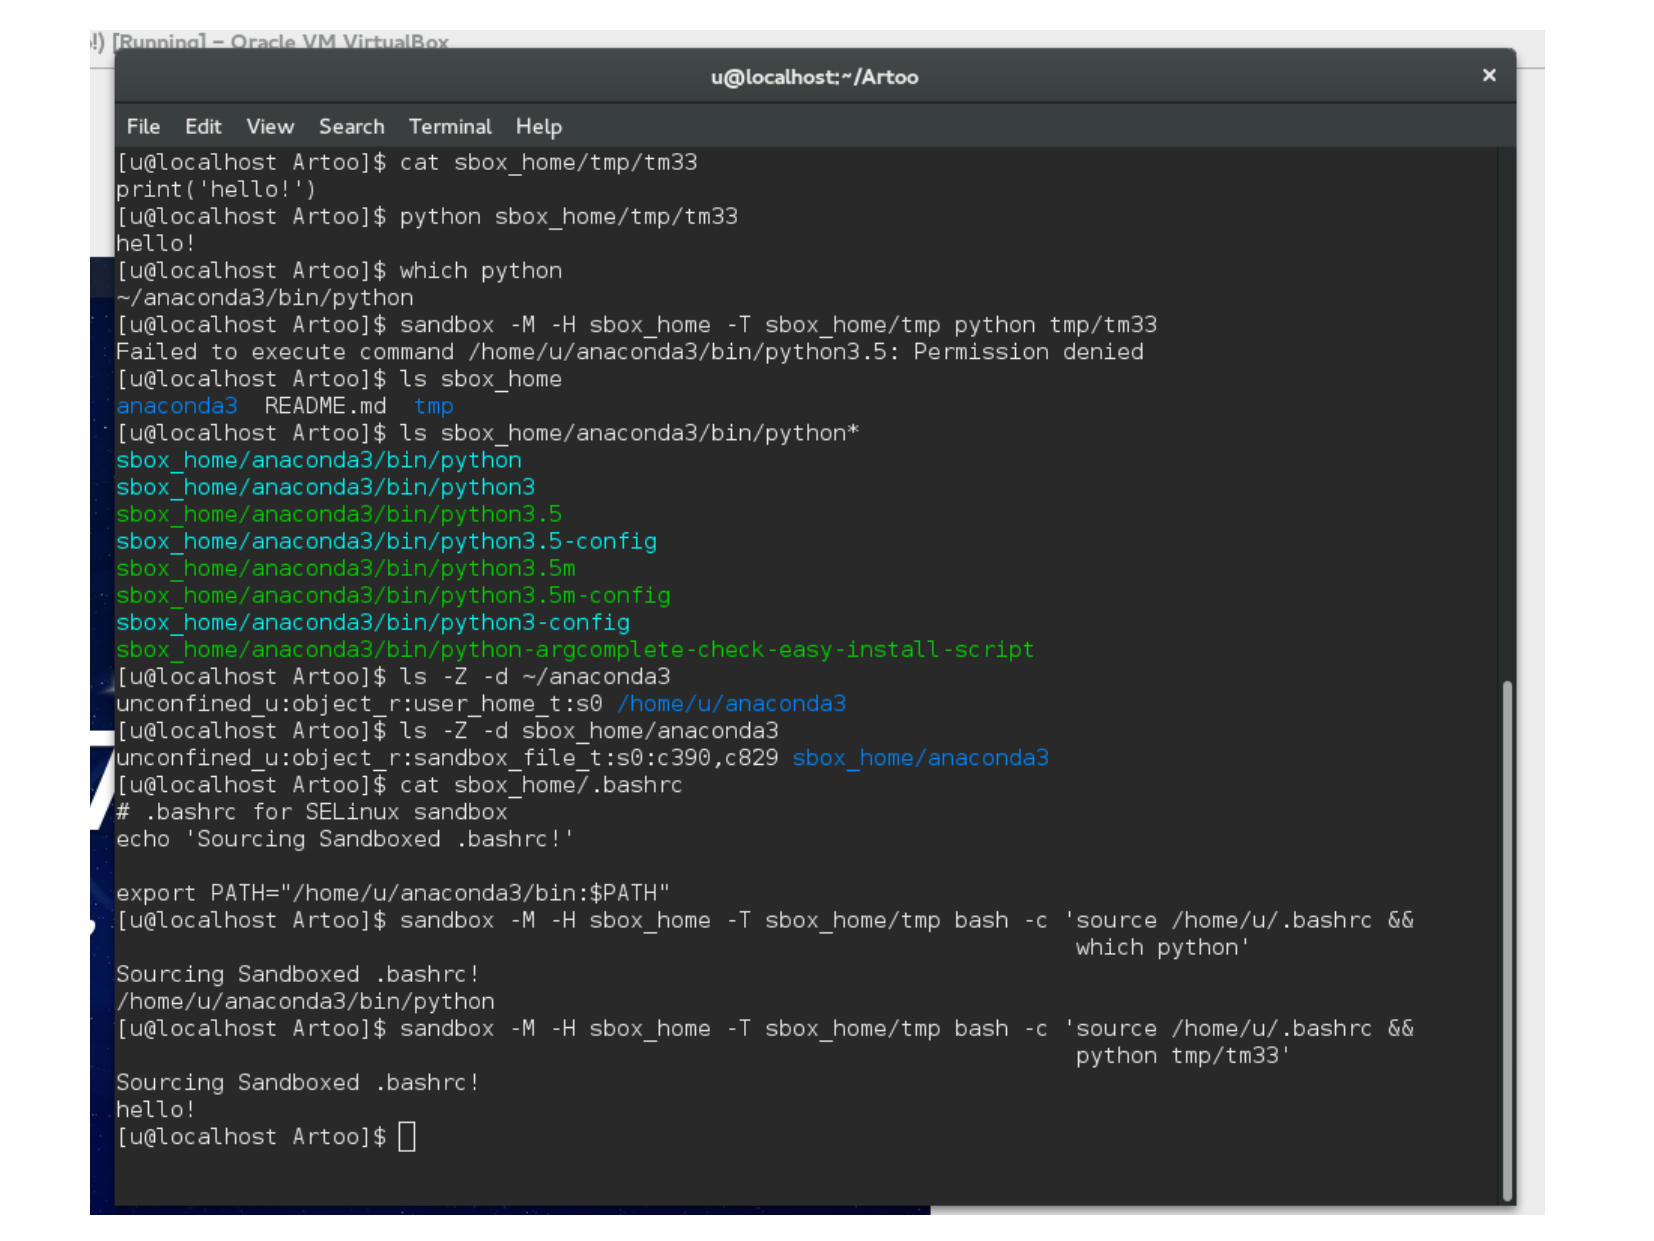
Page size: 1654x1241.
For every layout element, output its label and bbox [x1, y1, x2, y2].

picture [90, 30, 1546, 1215]
